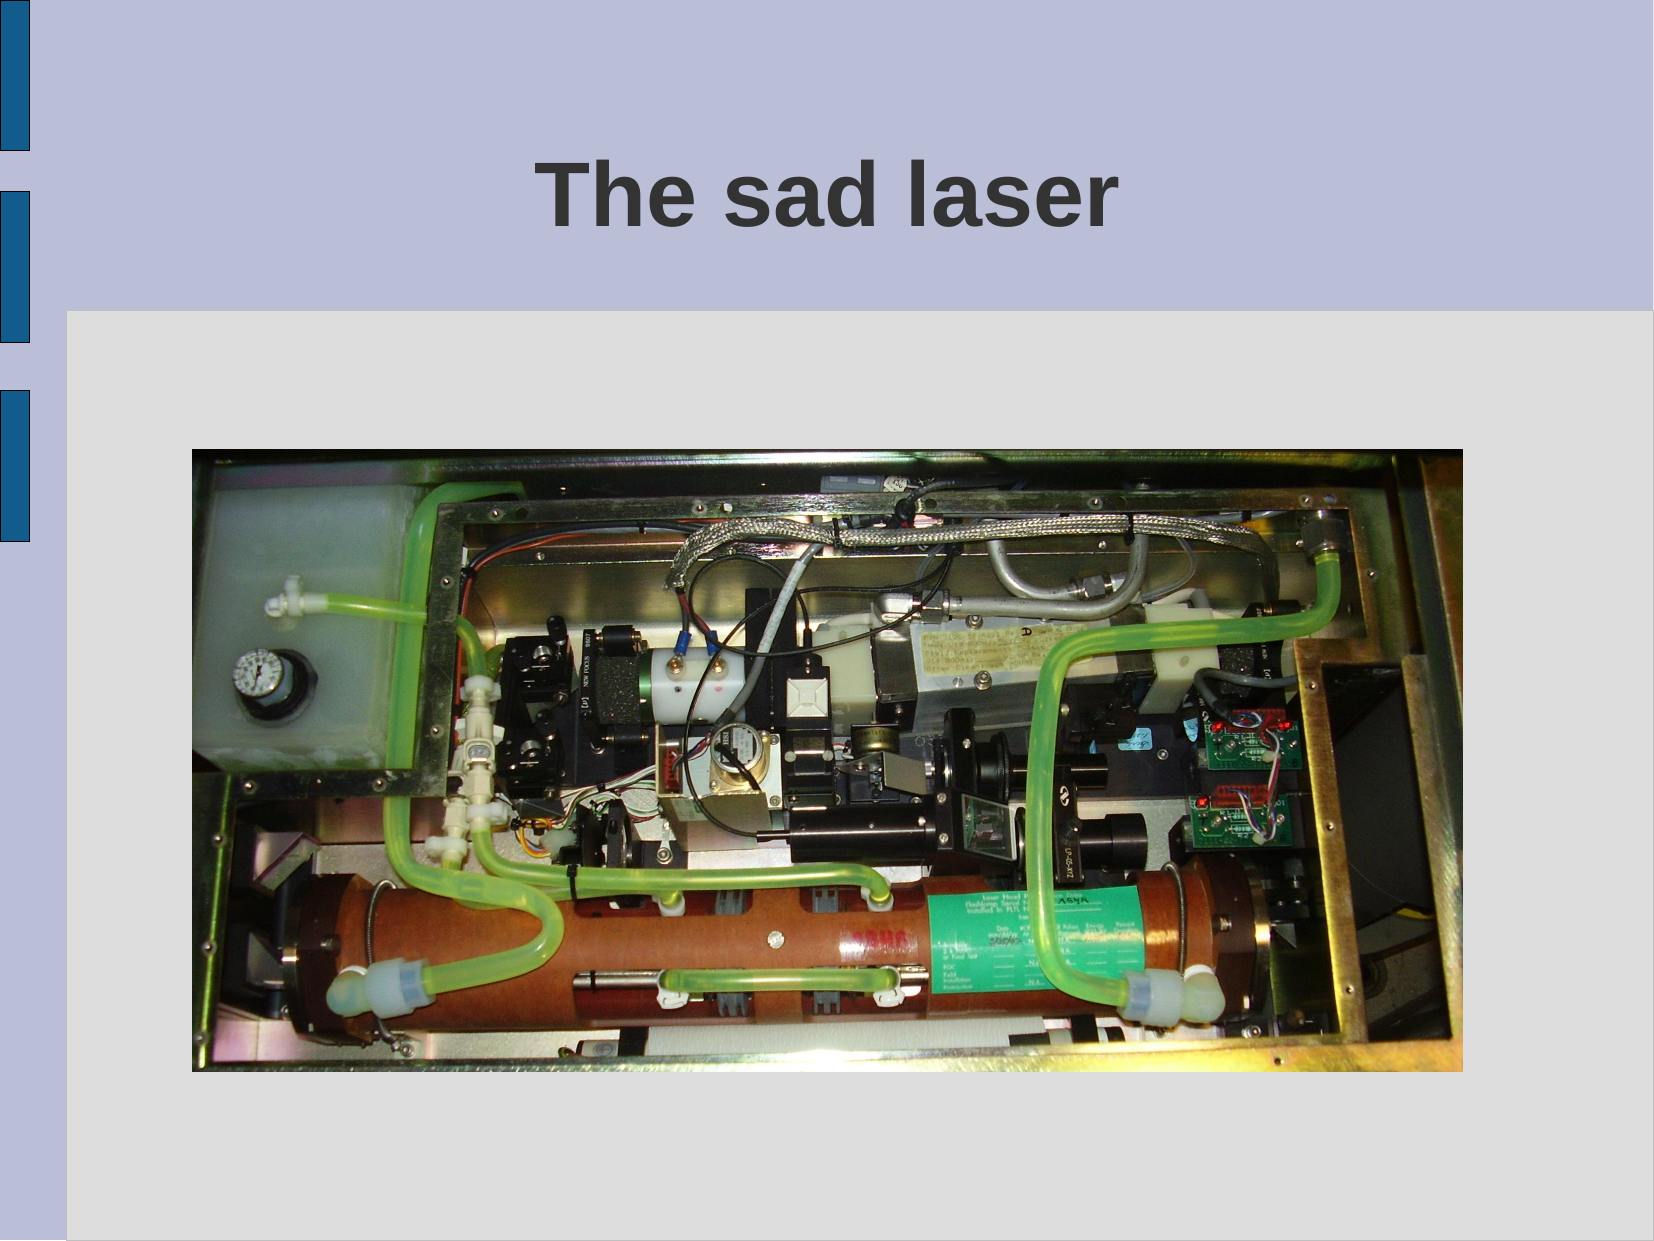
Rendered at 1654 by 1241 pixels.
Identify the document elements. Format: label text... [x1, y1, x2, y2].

title The sad laser [121, 91, 1534, 299]
picture [192, 449, 1463, 1072]
